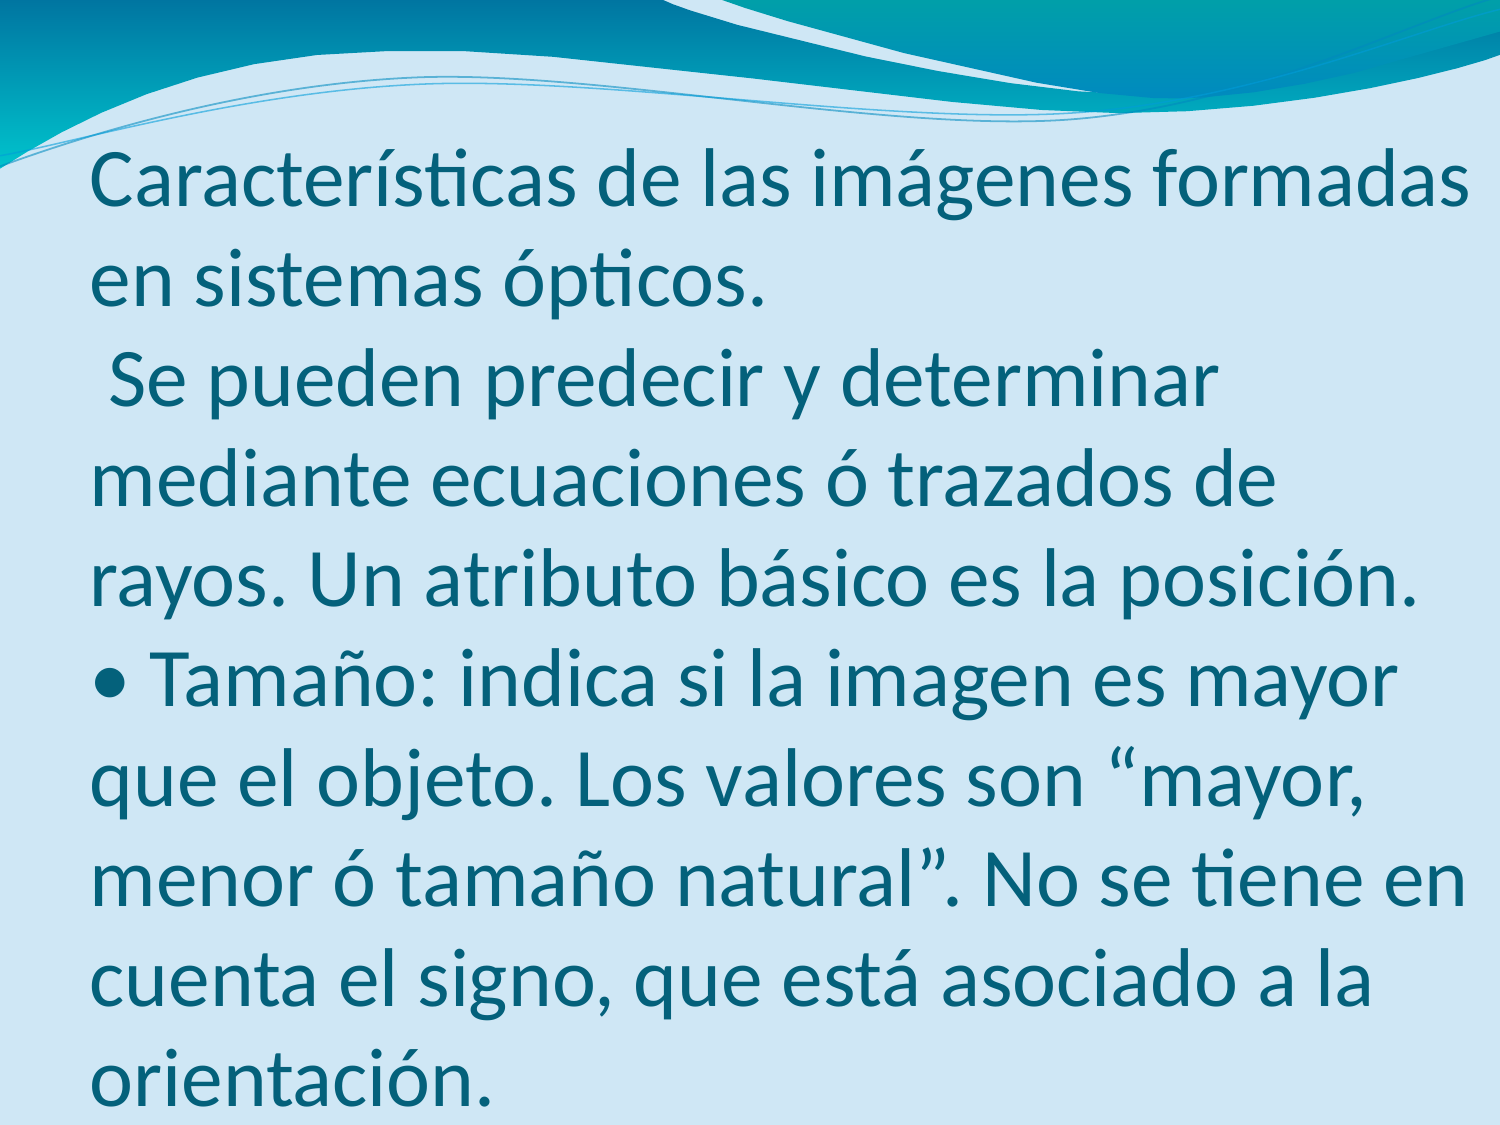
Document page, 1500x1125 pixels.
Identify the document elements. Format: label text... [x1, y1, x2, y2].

title Características de las imágenes formadas en sistemas ópticos. Se pueden predecir y determinar mediante ecuaciones ó trazados de rayos. Un atributo básico es la posición. • Tamaño: indica si la imagen es mayor que el objeto. Los valores son “mayor, menor ó tamaño natural”. No se tiene en cuenta el signo, que está asociado a la orientación. [75, 115, 1500, 1035]
